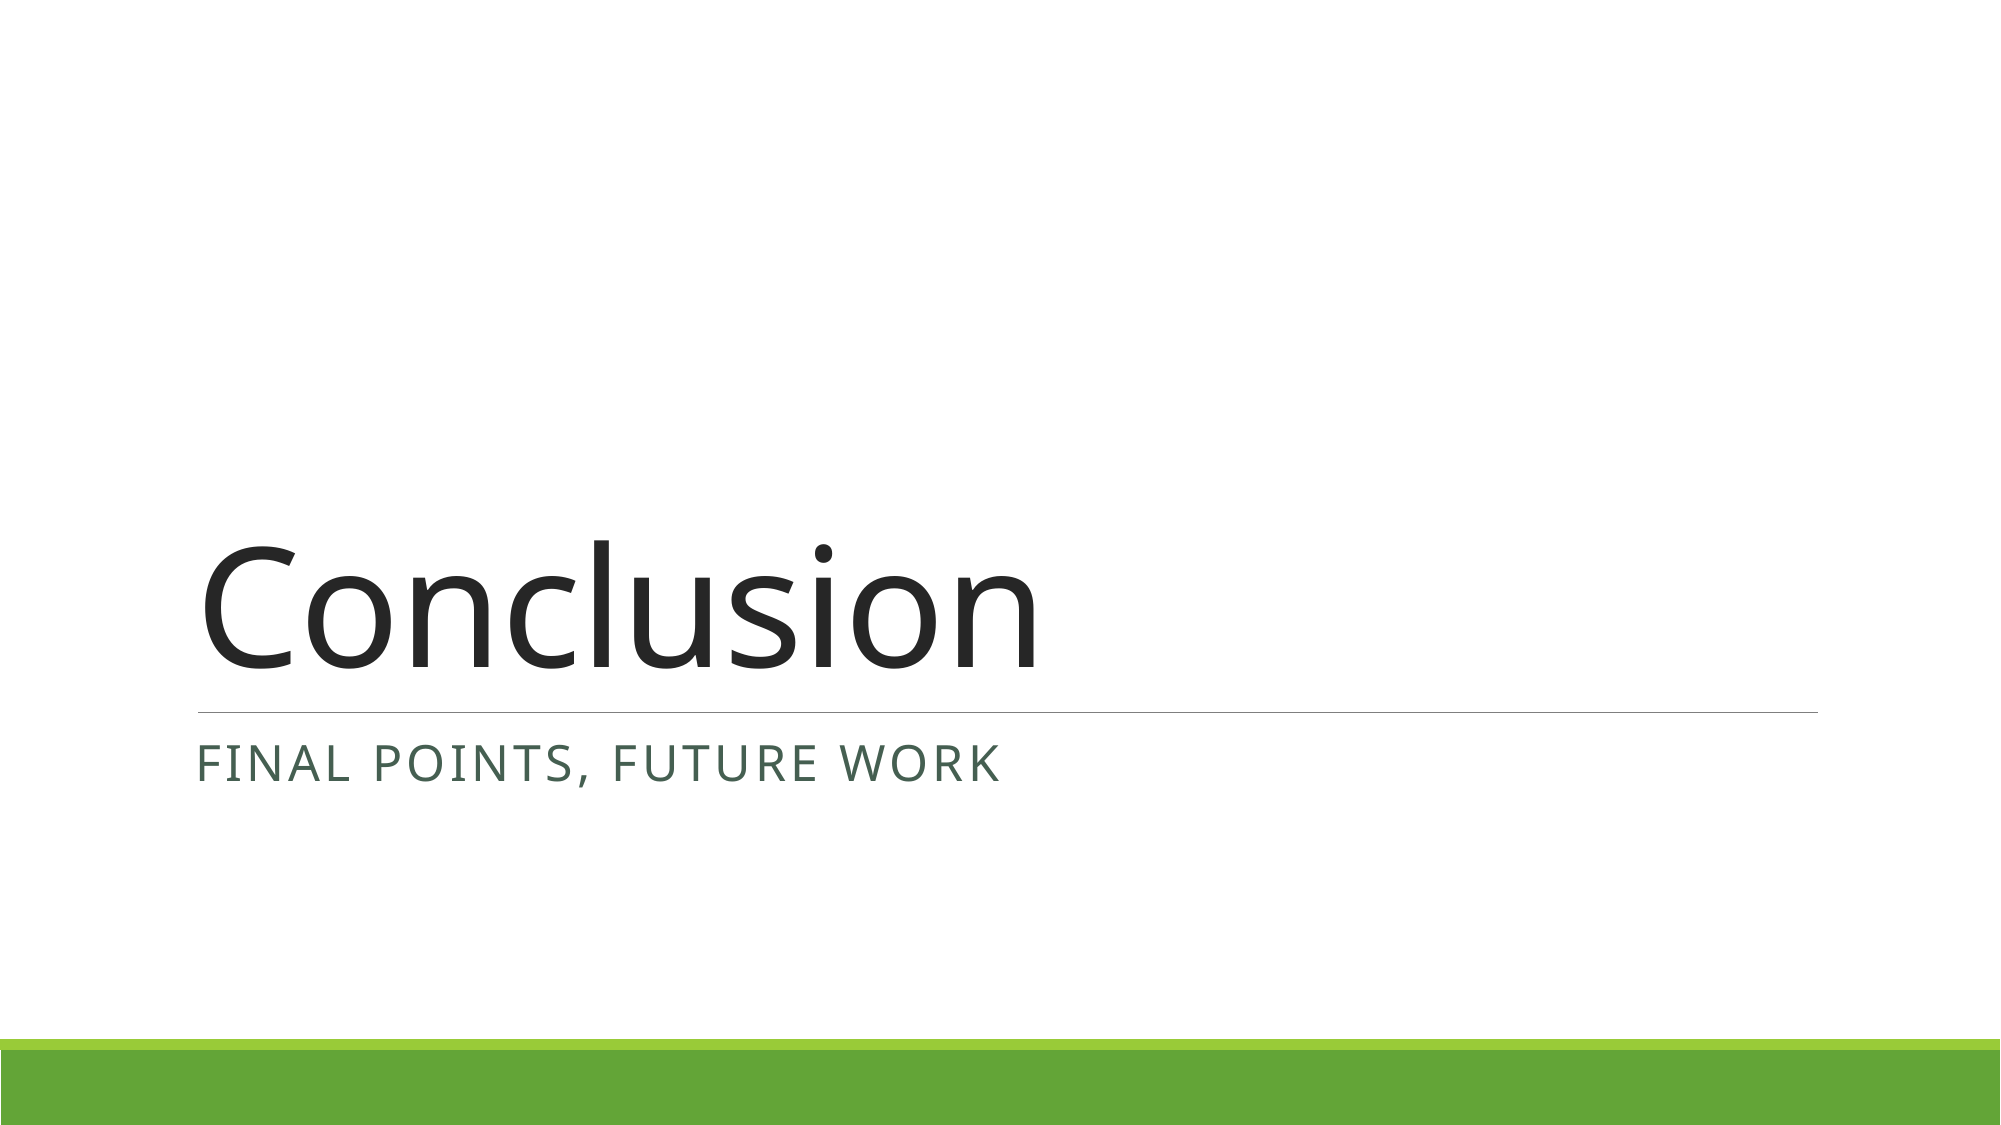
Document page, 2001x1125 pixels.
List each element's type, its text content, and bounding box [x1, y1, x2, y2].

title Conclusion [180, 124, 1831, 710]
subtitle Final points, future work [180, 730, 1831, 919]
